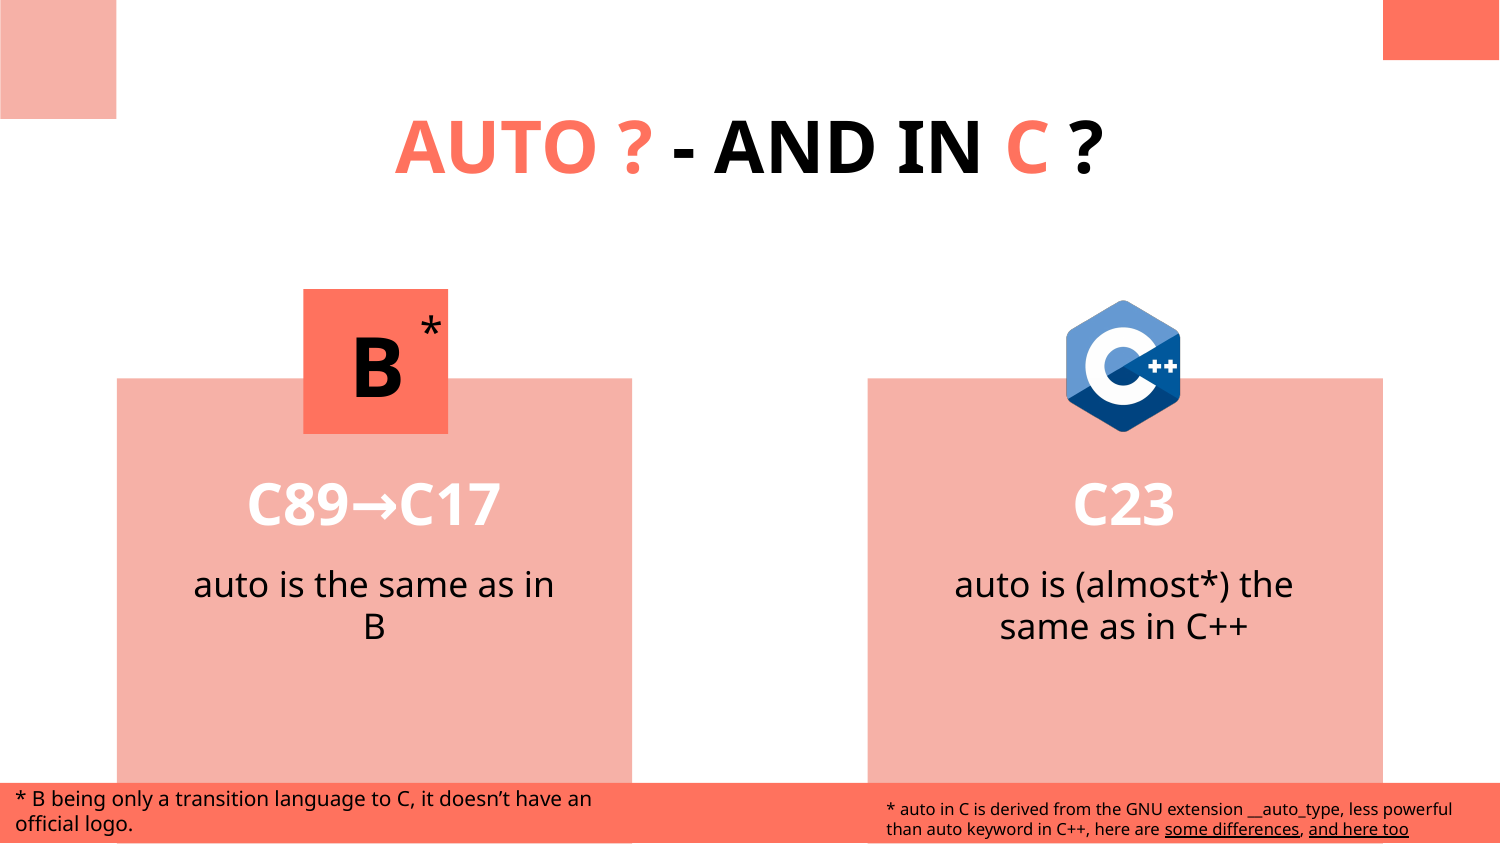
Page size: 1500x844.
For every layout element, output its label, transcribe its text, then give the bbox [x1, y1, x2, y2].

picture [1051, 289, 1197, 434]
text_box * B being only a transition language to C, it doesn’t have an official logo. [0, 770, 629, 844]
text_box B [334, 299, 417, 406]
title AUTO ? - AND IN C ? [97, 107, 1402, 181]
text_box * [404, 291, 445, 353]
title C23 [927, 465, 1322, 540]
text_box [303, 289, 449, 434]
subtitle auto is the same as in B [177, 546, 572, 710]
subtitle auto is (almost*) the same as in C++ [927, 546, 1322, 710]
title C89→C17 [177, 465, 572, 540]
text_box * auto in C is derived from the GNU extension __auto_type, less powerful than auto keyword in C++, here are some differences, and here too [871, 783, 1500, 831]
